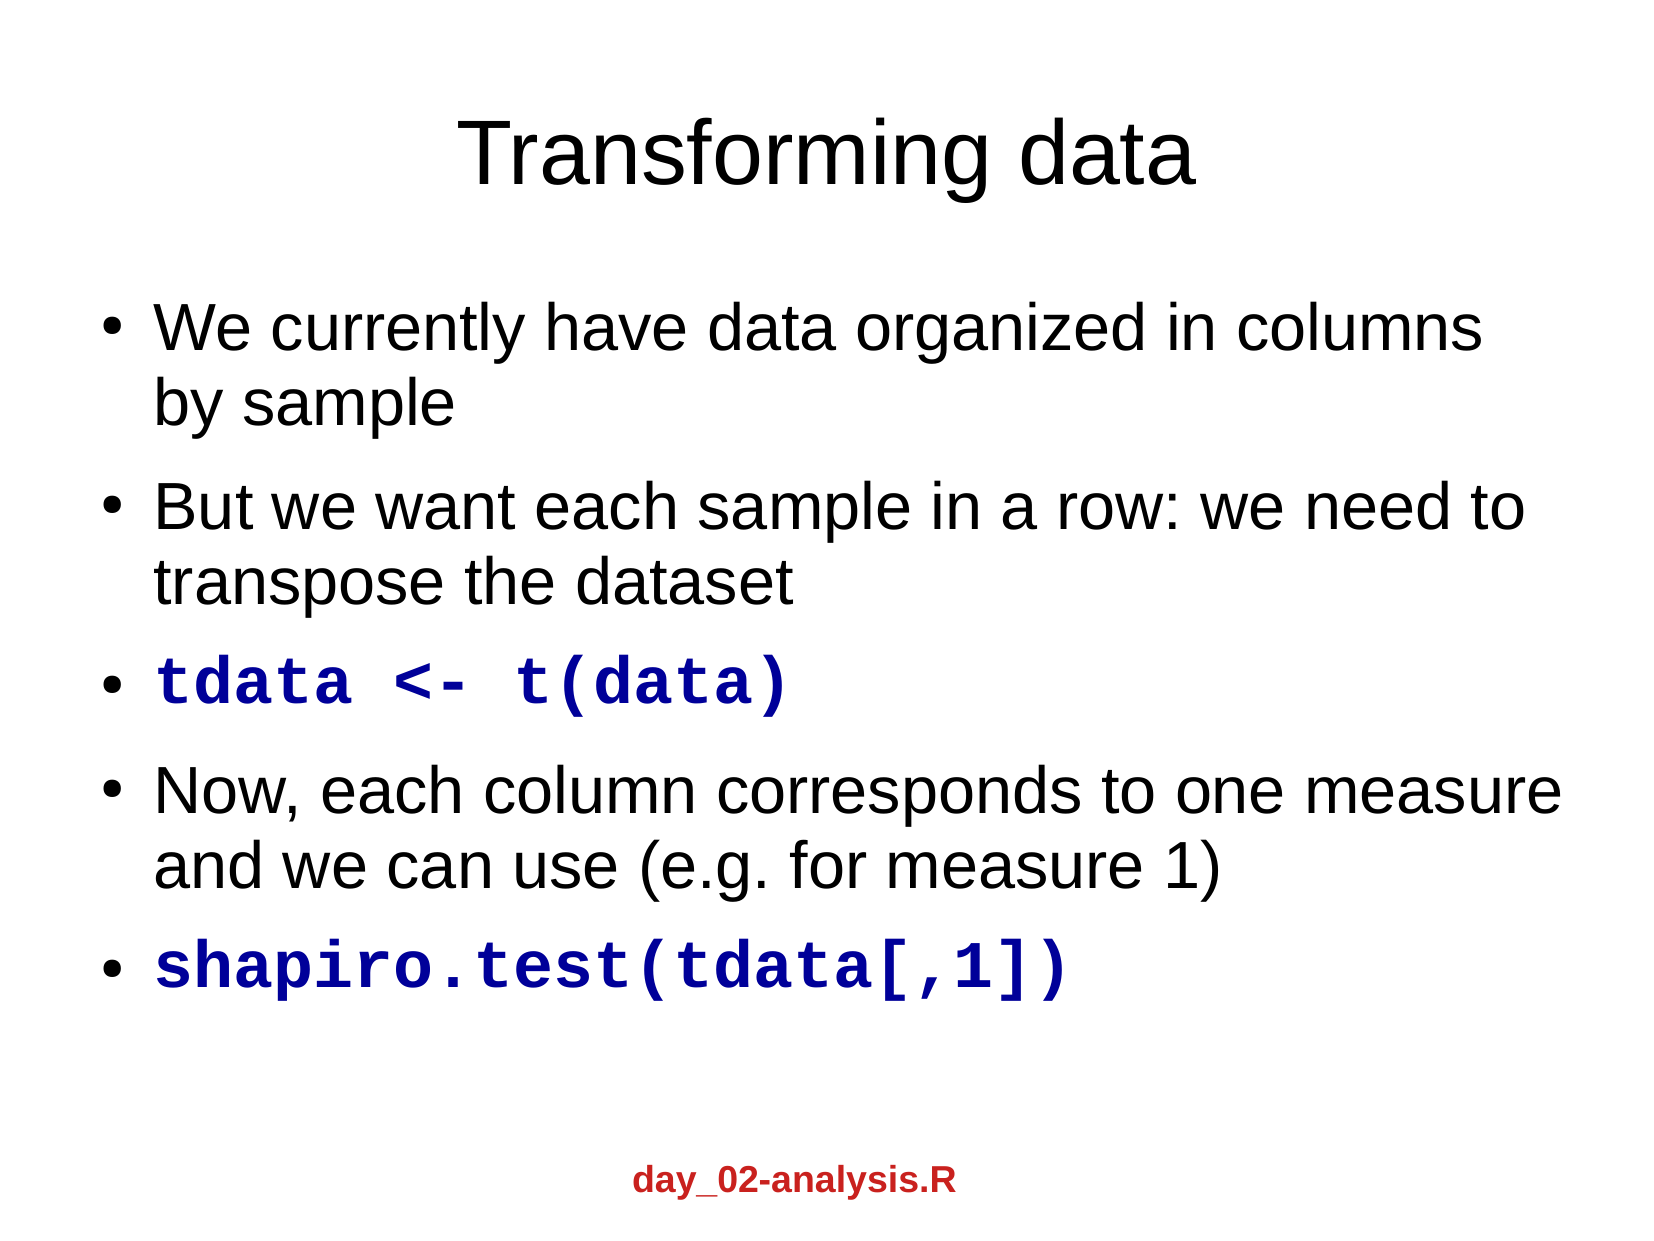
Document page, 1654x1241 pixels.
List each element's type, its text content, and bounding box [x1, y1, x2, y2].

title Transforming data [82, 49, 1571, 257]
text_box day_02-analysis.R [402, 1151, 1187, 1209]
list We currently have data organized in columns by sample But we want each sample in a row: we need to transpose the dataset tdata <- t(data) Now, each column corresponds to one measure and we can use (e.g. for measure 1) shapiro.test(tdata[,1]) [82, 290, 1571, 1170]
